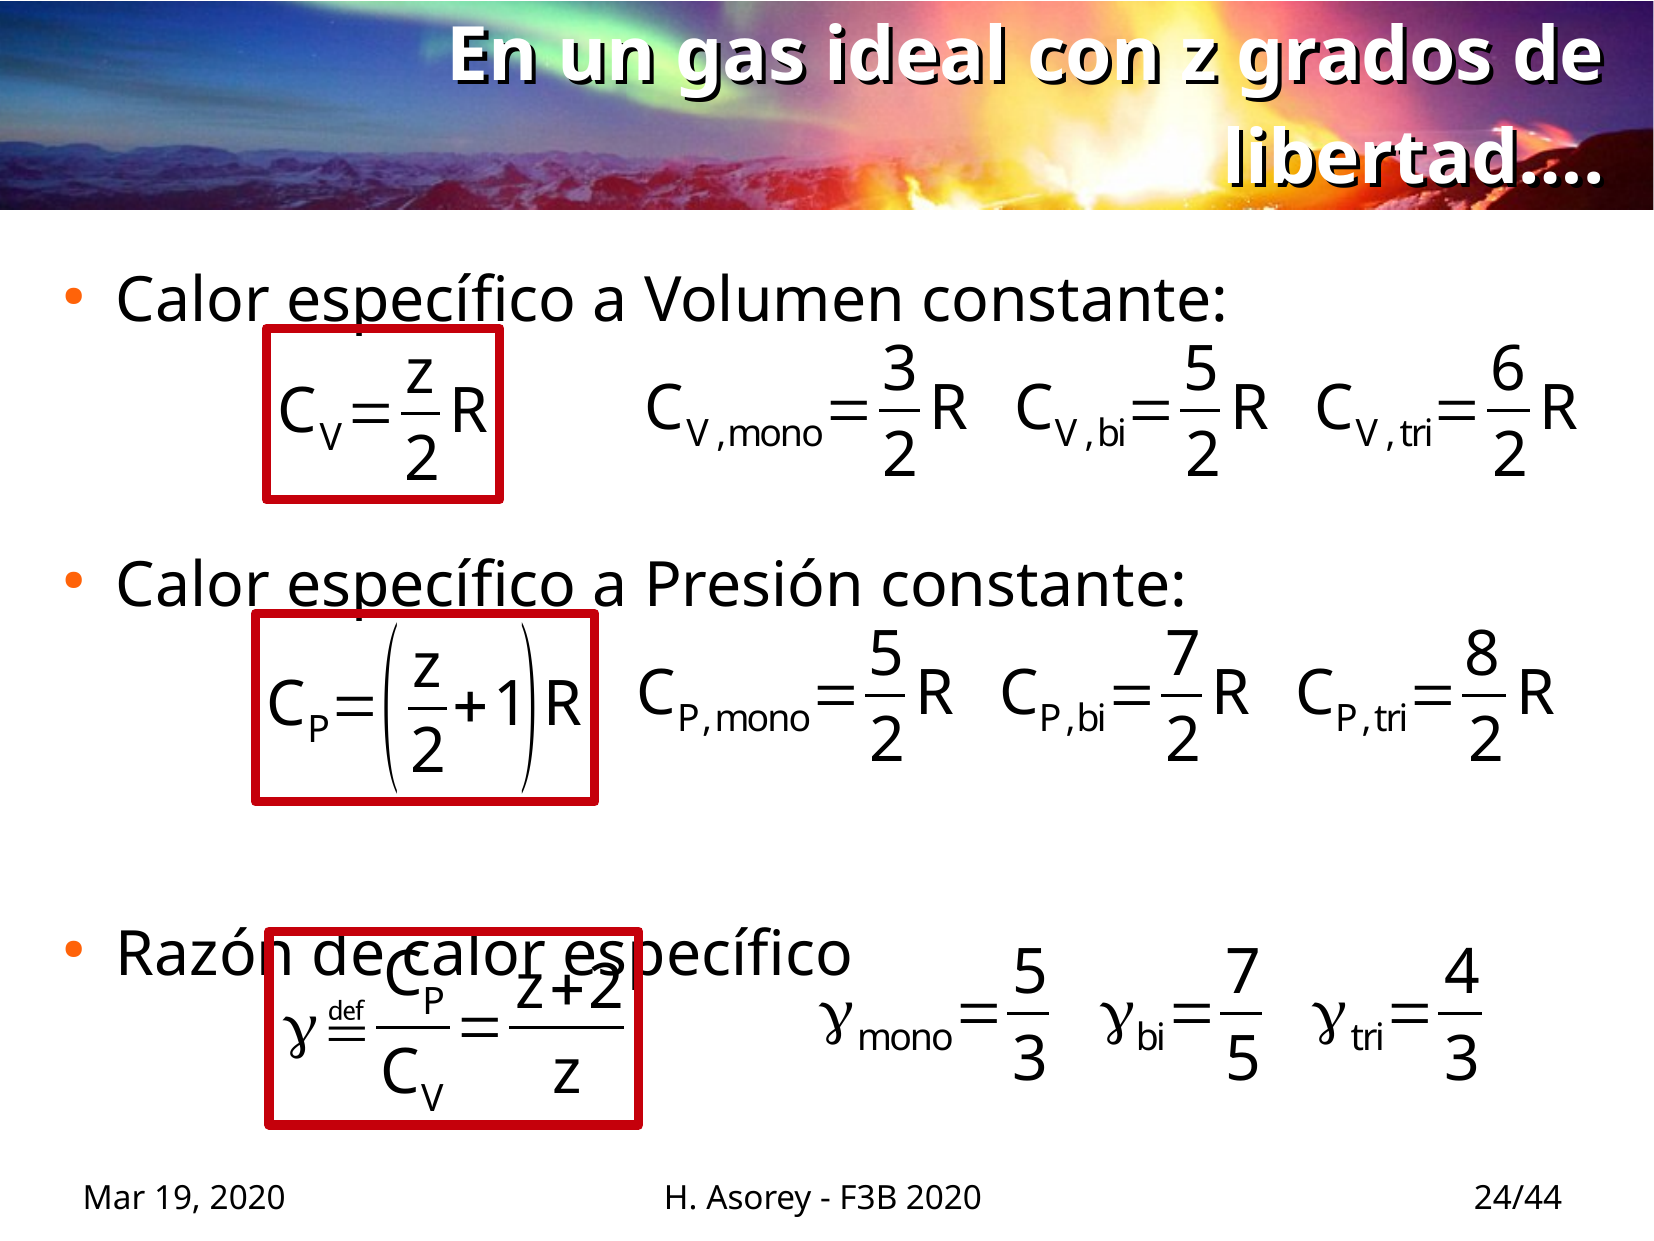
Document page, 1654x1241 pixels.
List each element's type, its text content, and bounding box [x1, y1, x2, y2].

chart [637, 330, 1585, 492]
picture [0, 1, 1654, 210]
chart [260, 618, 591, 798]
list Calor específico a Volumen constante: Calor específico a Presión constante: Razón de calor específico [45, 255, 1606, 1156]
chart [273, 935, 634, 1121]
title En un gas ideal con z grados de libertad…. [45, 15, 1606, 191]
chart [810, 933, 1492, 1096]
chart [630, 615, 1562, 777]
chart [271, 333, 496, 496]
